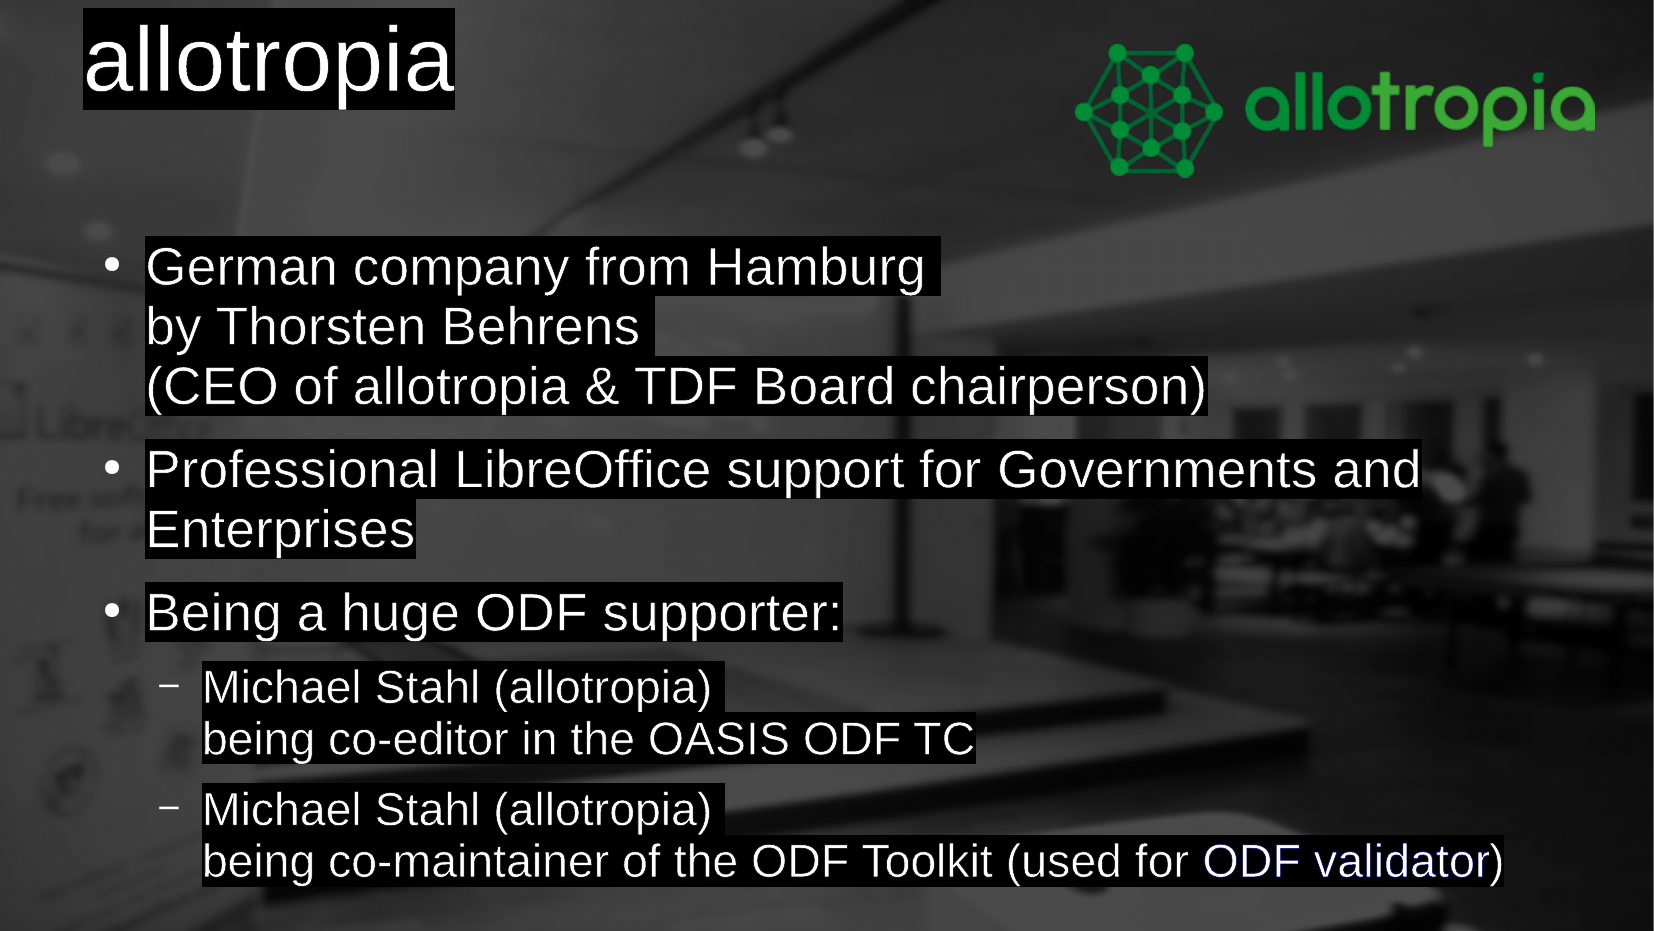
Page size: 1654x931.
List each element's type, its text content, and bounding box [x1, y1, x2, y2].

list German company from Hamburg by Thorsten Behrens (CEO of allotropia & TDF Board chairperson) Professional LibreOffice support for Governments and Enterprises Being a huge ODF supporter: Michael Stahl (allotropia) being co-editor in the OASIS ODF TC Michael Stahl (allotropia) being co-maintainer of the ODF Toolkit (used for ODF validator) [88, 236, 1538, 901]
picture [0, 0, 1654, 931]
title allotropia [82, 0, 1235, 133]
